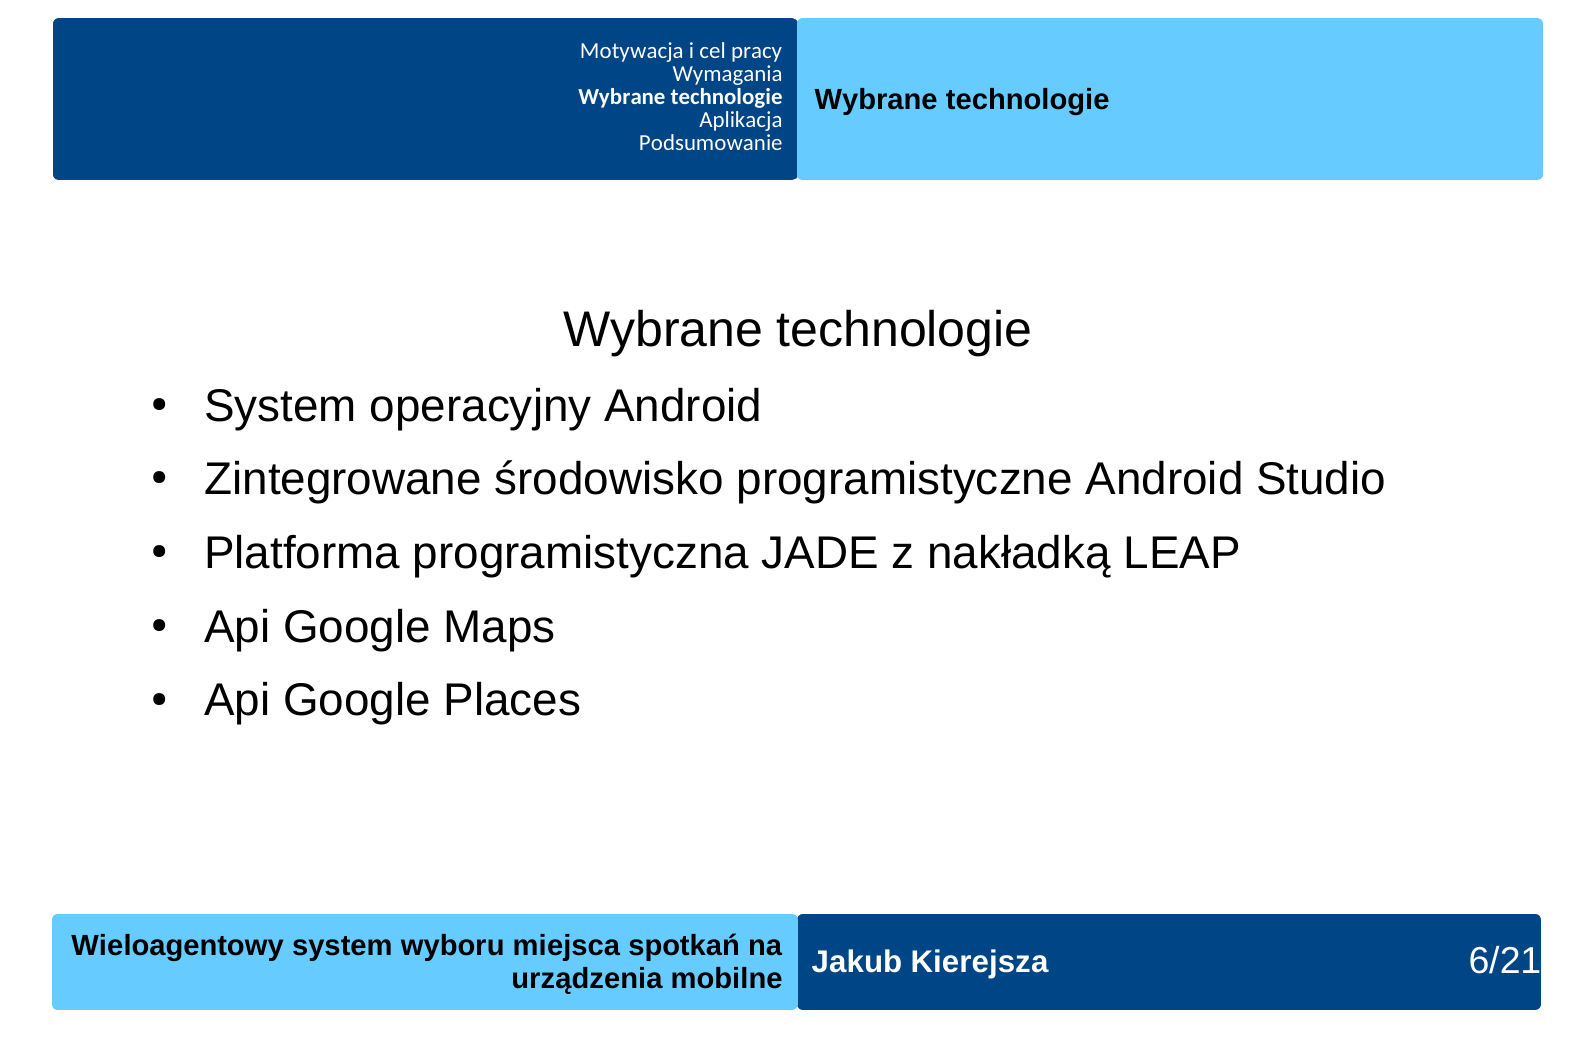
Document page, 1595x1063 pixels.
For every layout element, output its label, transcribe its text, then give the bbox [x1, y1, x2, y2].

title Wybrane technologie [802, 23, 1537, 175]
title Motywacja i cel pracy Wymagania Wybrane technologie Aplikacja Podsumowanie [59, 23, 792, 175]
list Wybrane technologie System operacyjny Android Zintegrowane środowisko programistyczne Android Studio Platforma programistyczna JADE z nakładką LEAP Api Google Maps Api Google Places [133, 223, 1463, 846]
text_box <number>/21 [1426, 931, 1556, 1031]
title Jakub Kierejsza [802, 919, 1536, 1004]
title Wieloagentowy system wyboru miejsca spotkań na urządzenia mobilne [57, 919, 792, 1004]
